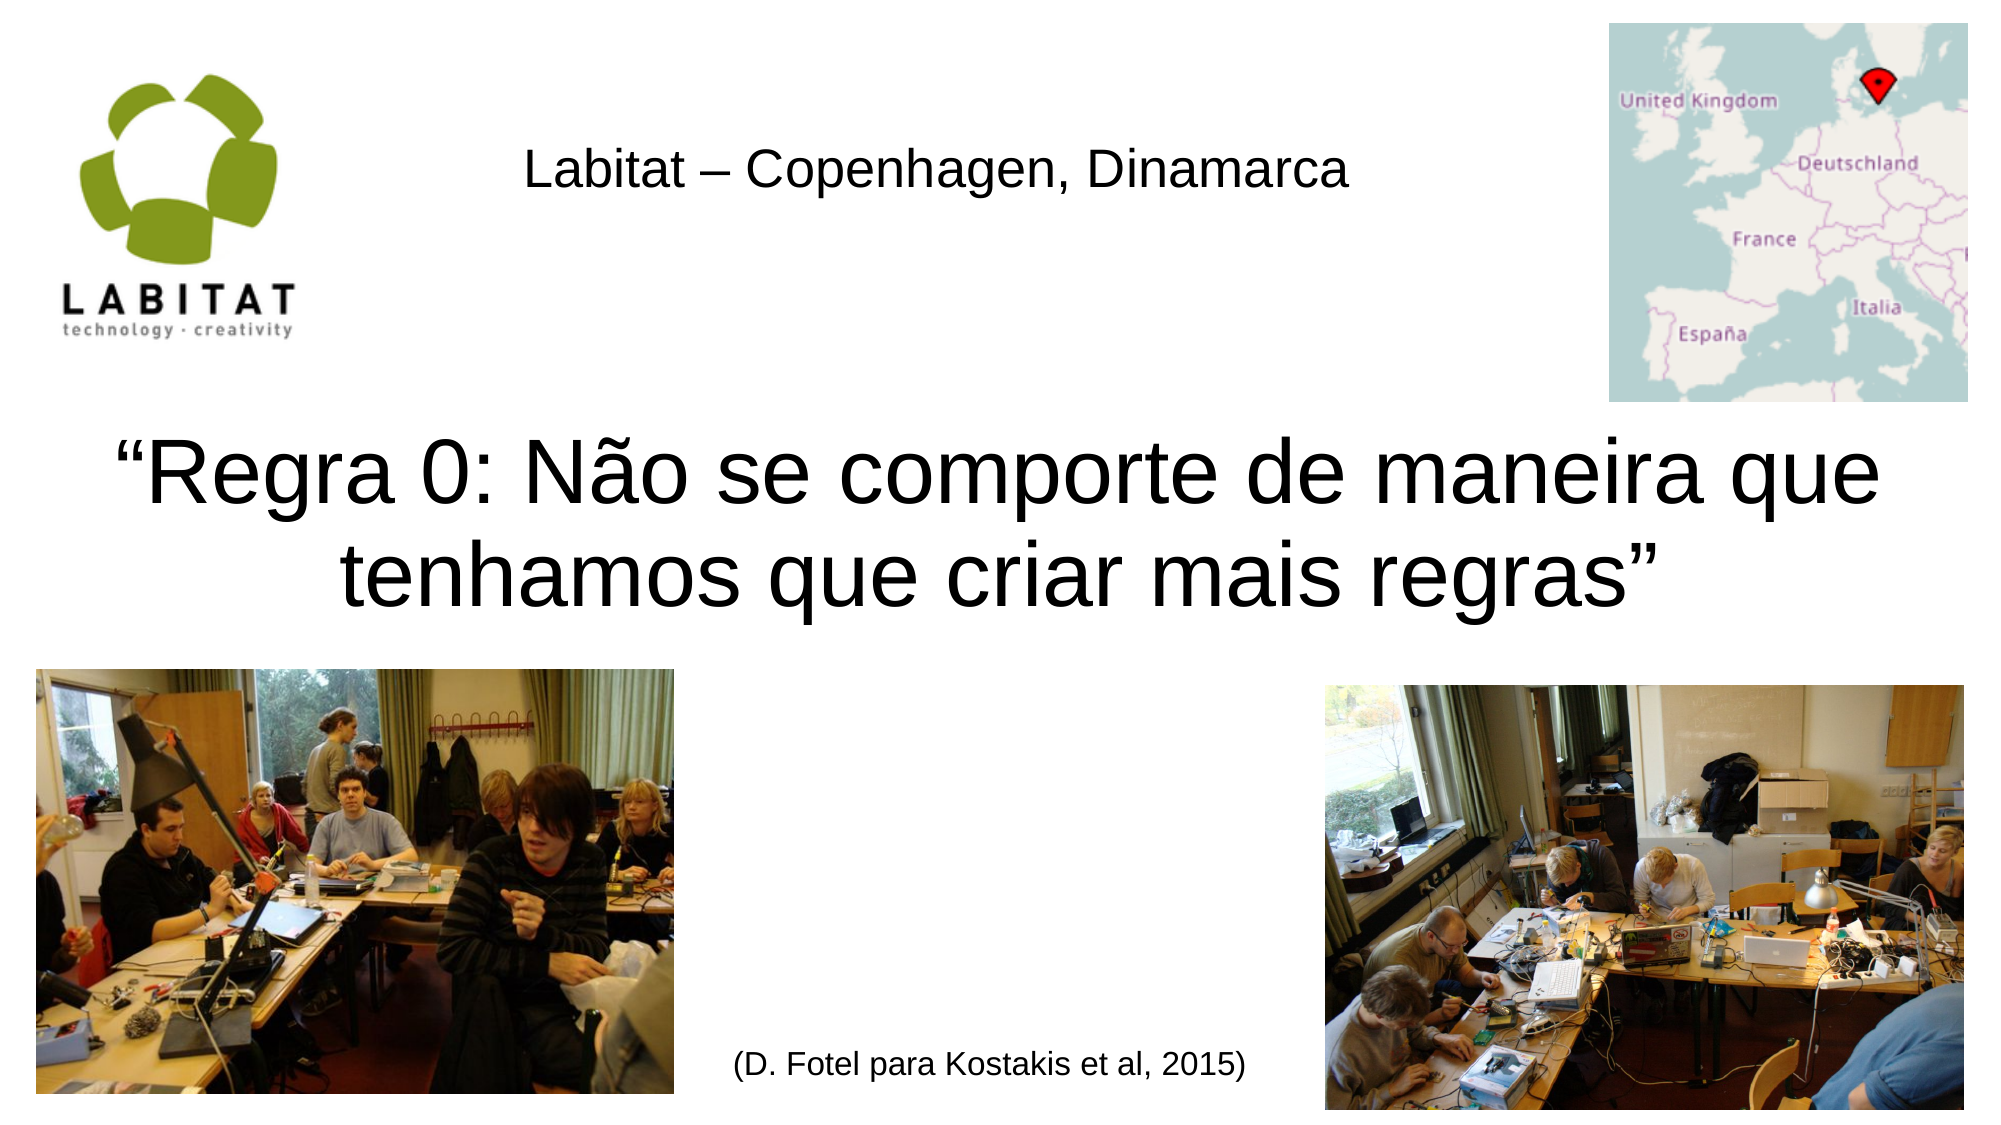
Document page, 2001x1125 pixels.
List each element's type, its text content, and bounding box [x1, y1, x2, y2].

text_box Labitat – Copenhagen, Dinamarca [508, 130, 1366, 207]
picture [1609, 23, 1968, 402]
text_box (D. Fotel para Kostakis et al, 2015) [718, 1038, 1263, 1091]
picture [1325, 685, 1964, 1110]
picture [2, 38, 355, 390]
text_box “Regra 0: Não se comporte de maneira que tenhamos que criar mais regras” [53, 413, 1947, 736]
picture [36, 669, 674, 1094]
